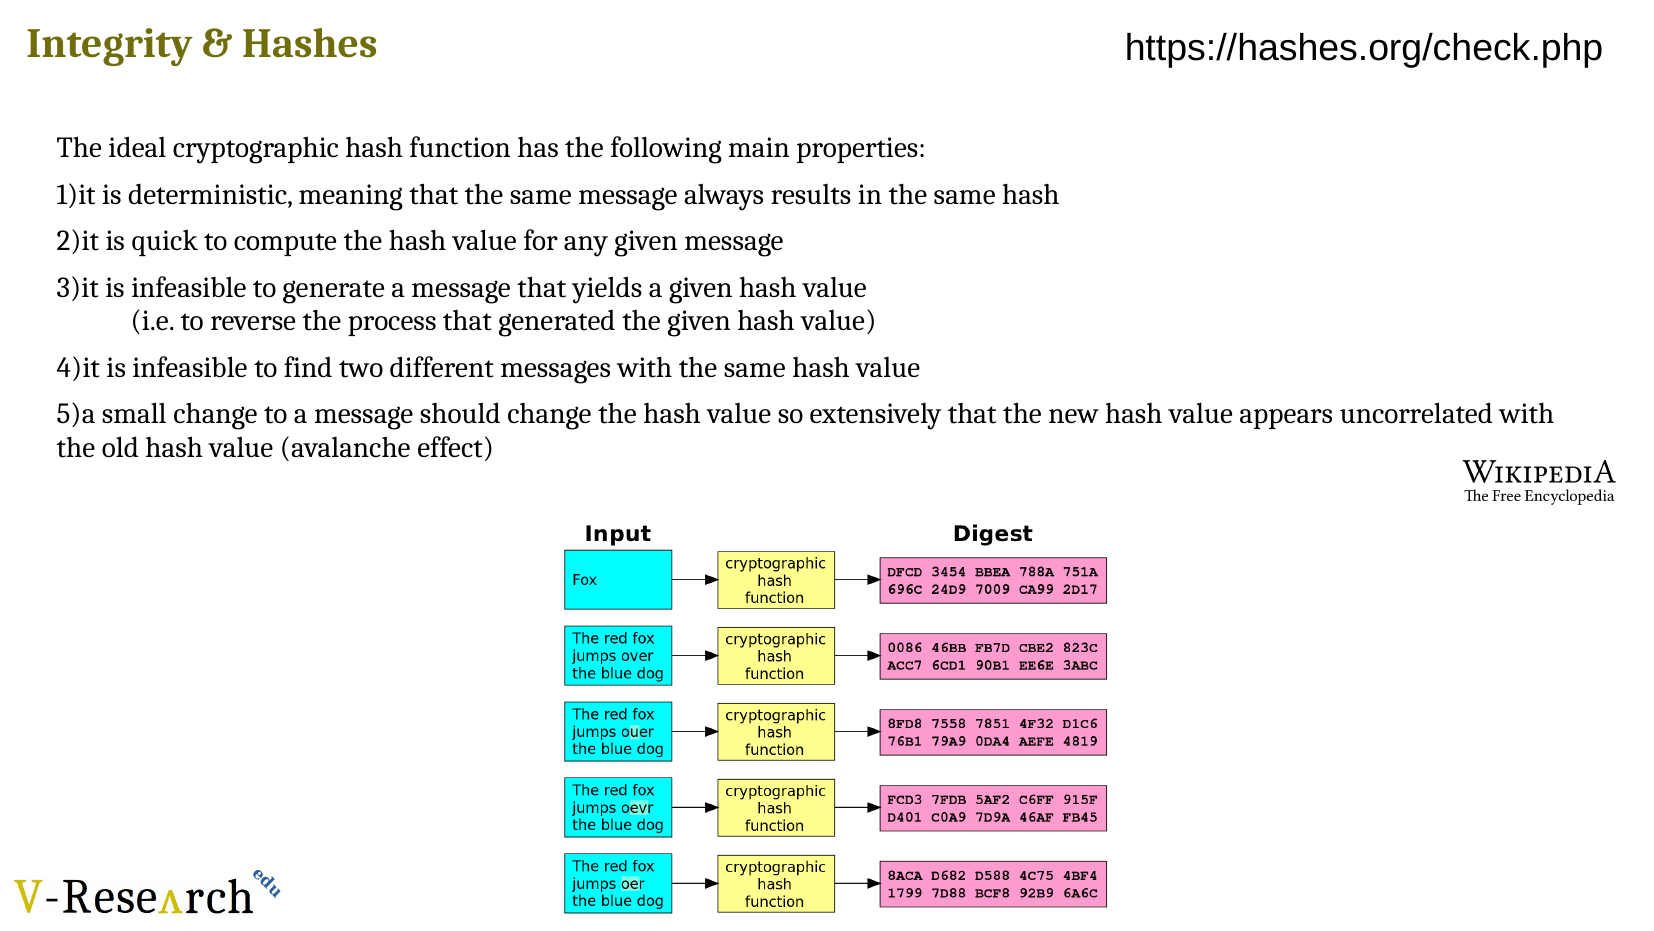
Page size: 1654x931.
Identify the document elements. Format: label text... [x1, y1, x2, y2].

picture [1452, 460, 1626, 506]
text_box edu [222, 847, 333, 931]
text_box https://hashes.org/check.php [1110, 19, 1619, 77]
picture [11, 876, 255, 916]
text_box The ideal cryptographic hash function has the following main properties: it is deterministic, meaning that the same message always results in the same hash it is quick to compute the hash value for any given message it is infeasible to generate a message that yields a given hash value (i.e. to reverse the process that generated the given hash value) it is infeasible to find two different messages with the same hash value a small change to a message should change the hash value so extensively that the new hash value appears uncorrelated with the old hash value (avalanche effect) [41, 123, 1595, 525]
text_box Integrity & Hashes [11, 12, 402, 77]
picture [555, 515, 1116, 922]
